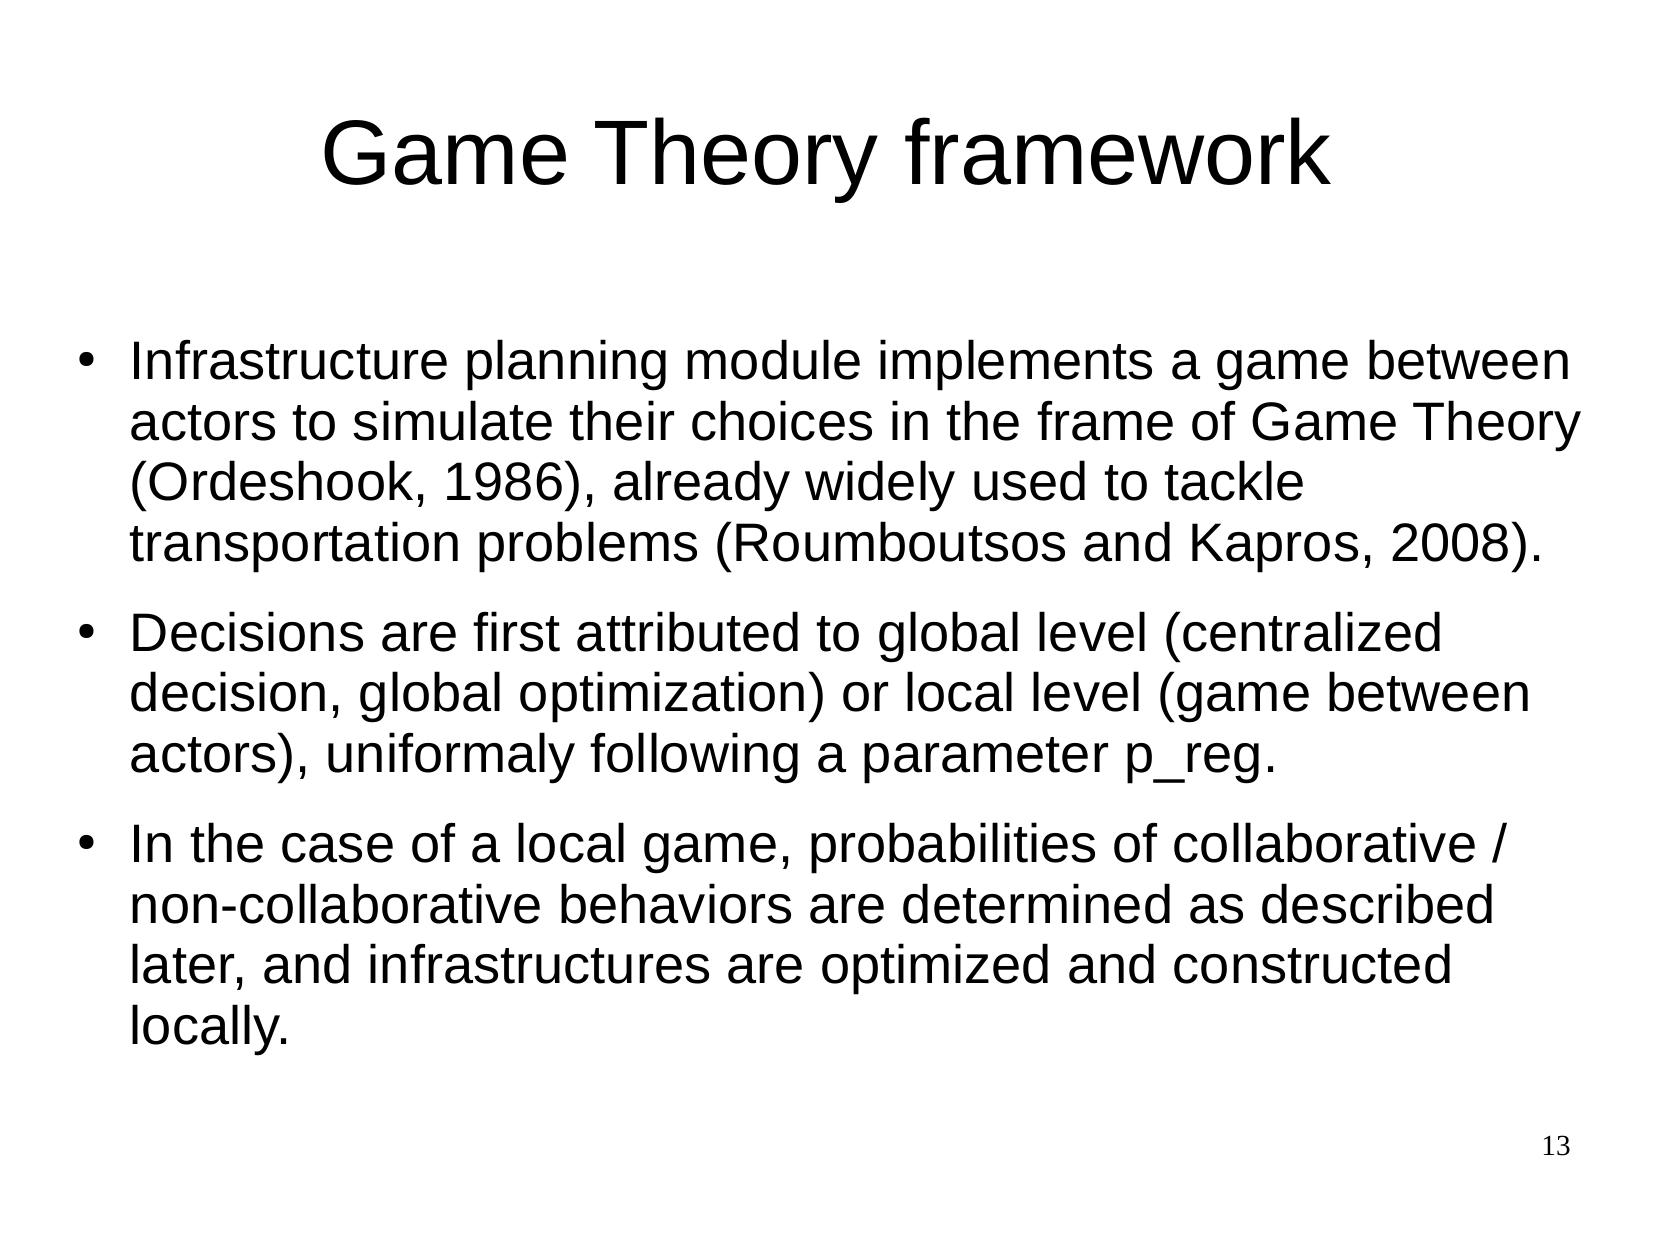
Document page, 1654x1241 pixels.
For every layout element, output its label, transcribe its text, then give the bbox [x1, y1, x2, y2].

title Game Theory framework [82, 49, 1571, 257]
list Infrastructure planning module implements a game between actors to simulate their choices in the frame of Game Theory (Ordeshook, 1986), already widely used to tackle transportation problems (Roumboutsos and Kapros, 2008). Decisions are first attributed to global level (centralized decision, global optimization) or local level (game between actors), uniformaly following a parameter p_reg. In the case of a local game, probabilities of collaborative / non-collaborative behaviors are determined as described later, and infrastructures are optimized and constructed locally. [59, 330, 1597, 1228]
